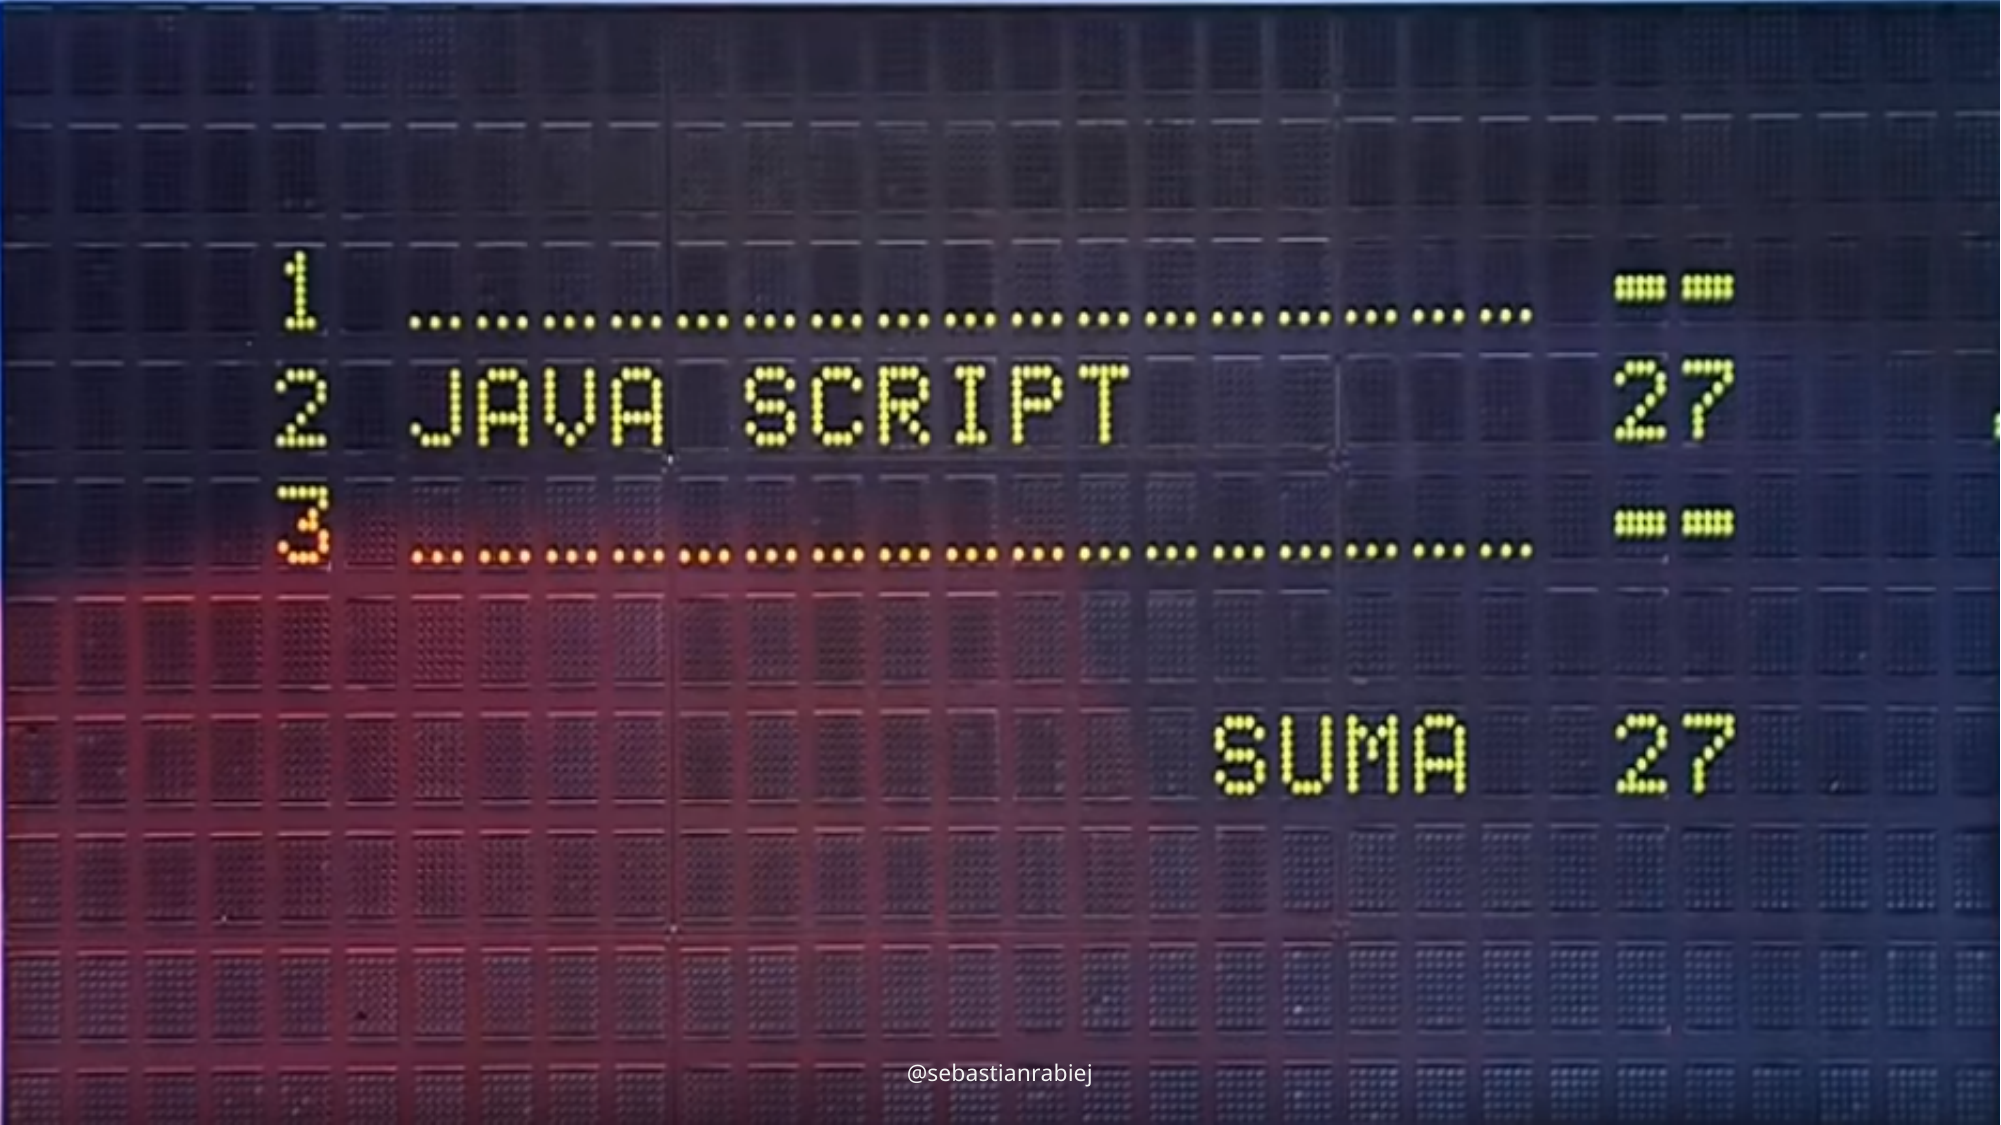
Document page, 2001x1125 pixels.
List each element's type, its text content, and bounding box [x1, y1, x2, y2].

text_box @sebastianrabiej [662, 1042, 1338, 1103]
picture [0, 0, 2000, 1125]
